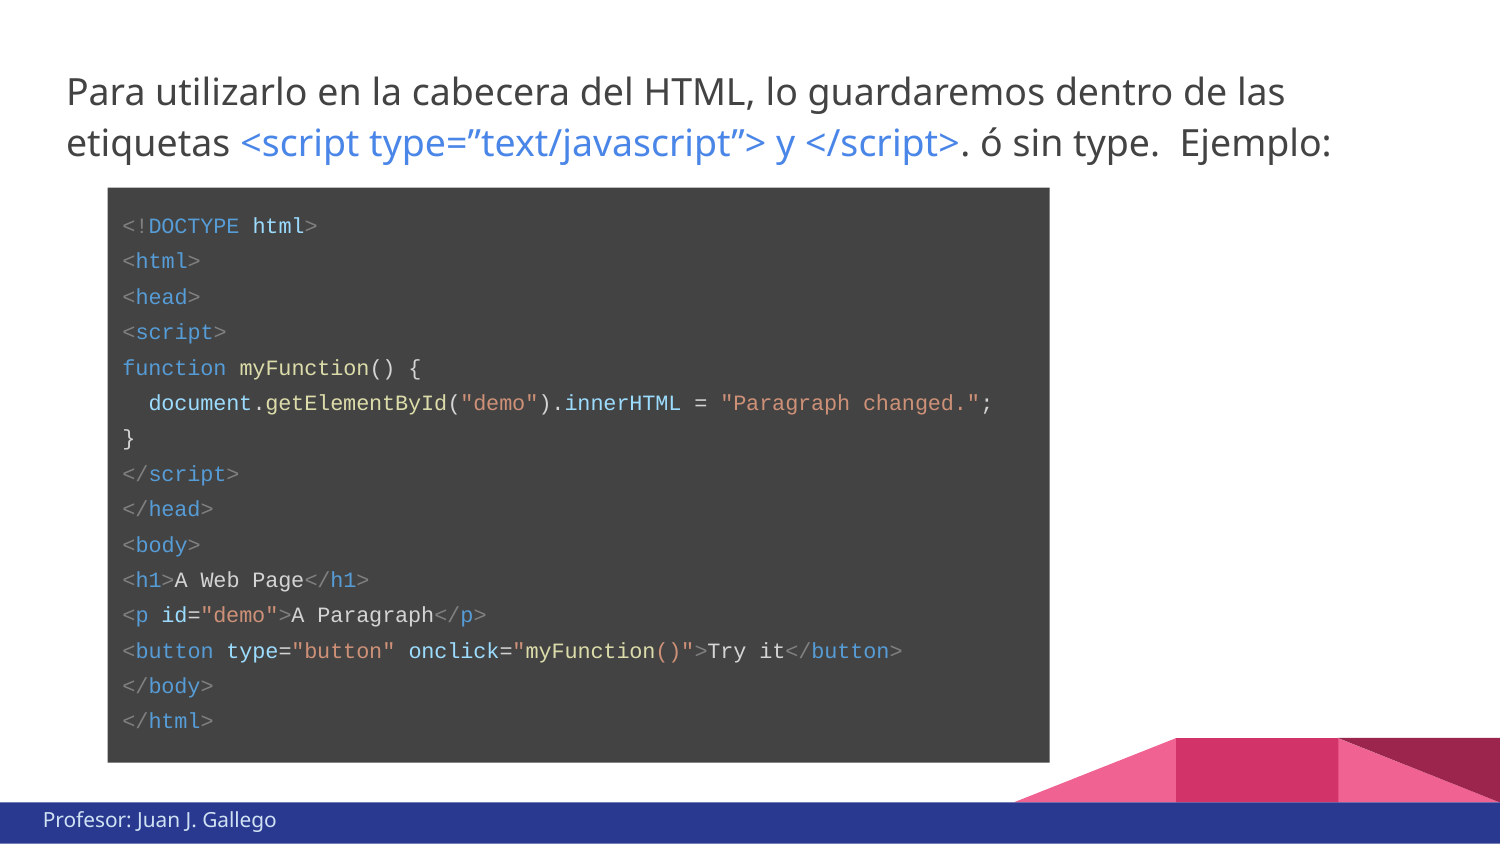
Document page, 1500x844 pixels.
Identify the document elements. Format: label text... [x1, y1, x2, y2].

text_box <!DOCTYPE html> <html> <head> <script> function myFunction() { document.getElementById("demo").innerHTML = "Paragraph changed."; } </script> </head> <body> <h1>A Web Page</h1> <p id="demo">A Paragraph</p> <button type="button" onclick="myFunction()">Try it</button> </body> </html> [107, 187, 1050, 763]
list Para utilizarlo en la cabecera del HTML, lo guardaremos dentro de las etiquetas <script type=”text/javascript”> y </script>. ó sin type. Ejemplo: [51, 45, 1449, 798]
